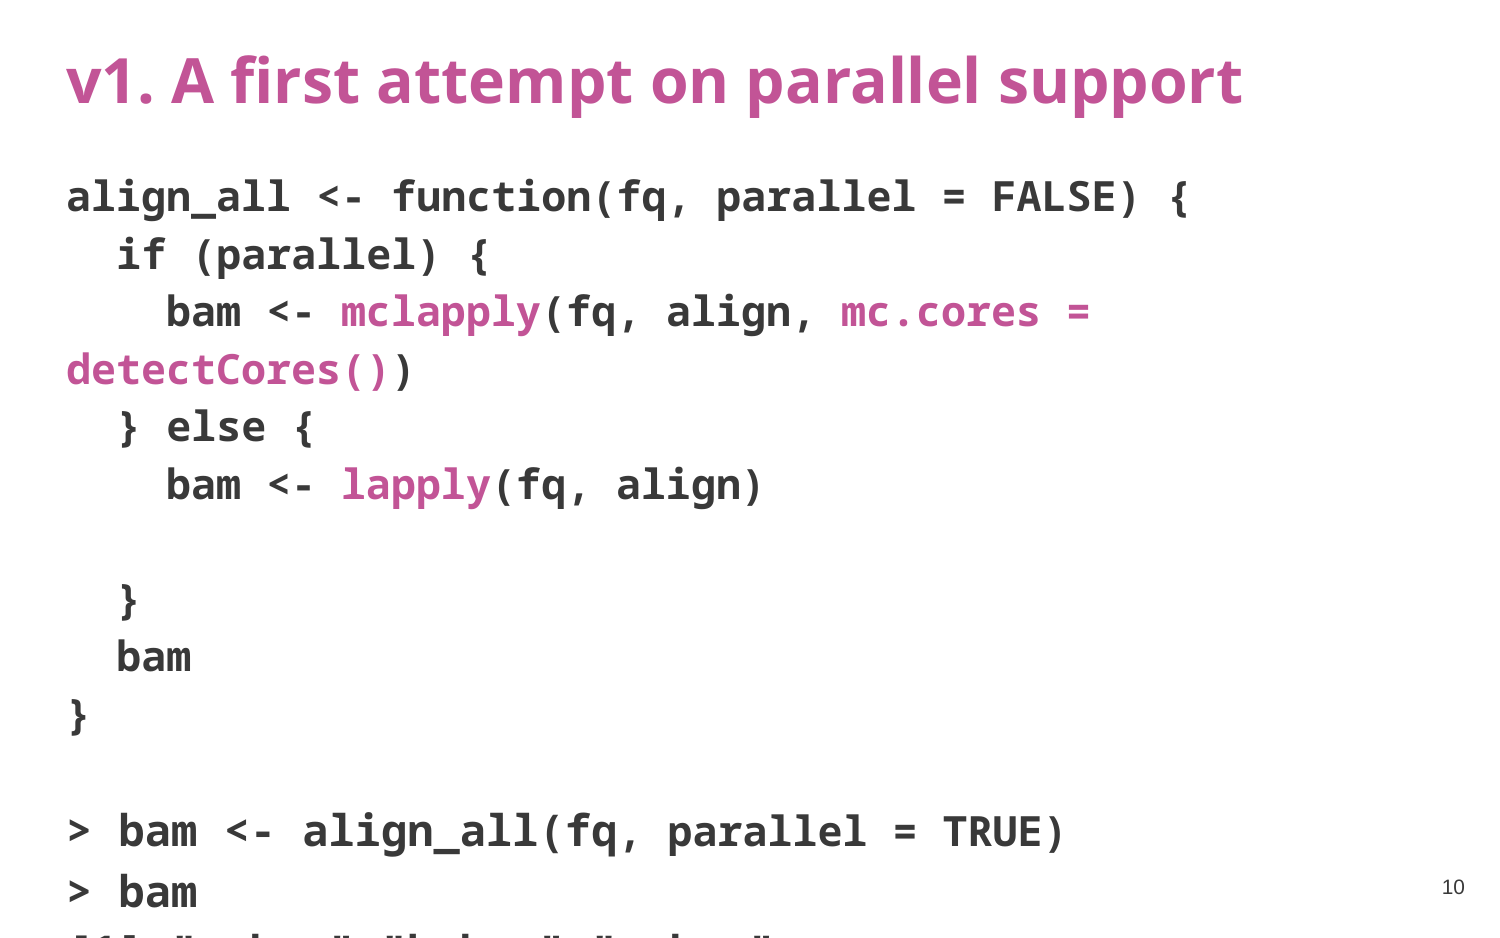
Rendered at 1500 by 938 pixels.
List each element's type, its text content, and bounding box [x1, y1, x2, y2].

slide_number <number> [1389, 849, 1480, 922]
list align_all <- function(fq, parallel = FALSE) { if (parallel) { bam <- mclapply(fq, align, mc.cores = detectCores()) ‎ } else { bam <- lapply(fq, align) ‎ } bam } > bam <- align_all(fq, parallel = TRUE) > bam [1] "a.bam" "b.bam" "c.bam" [51, 147, 1449, 888]
title v1. A first attempt on parallel support [51, 25, 1449, 130]
